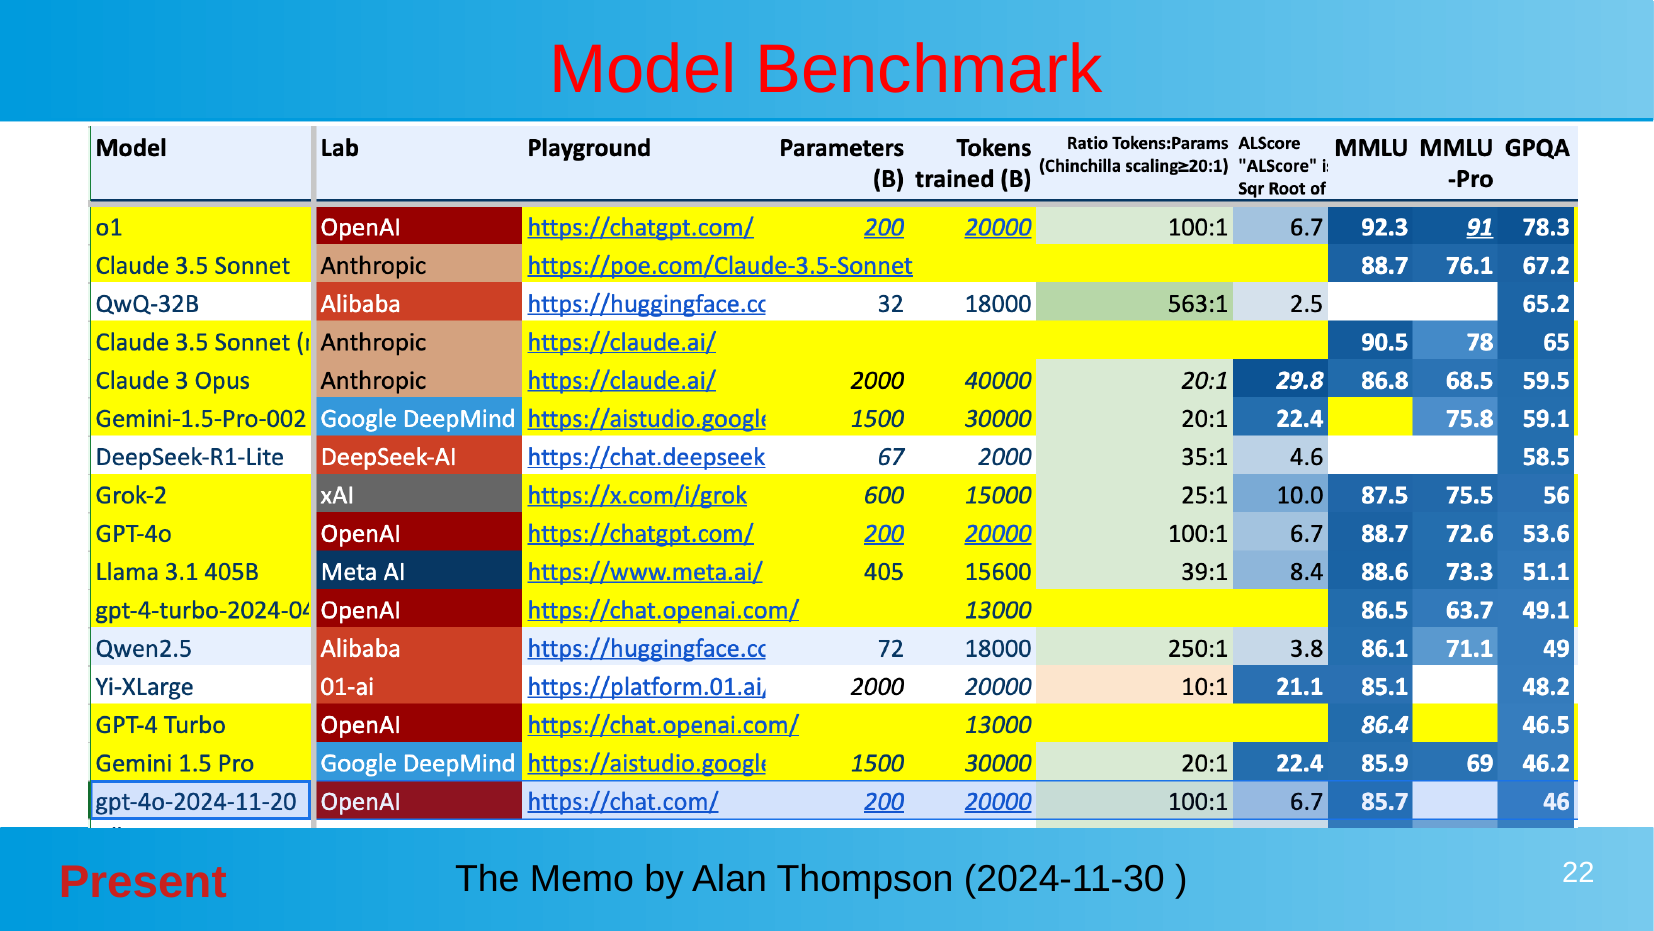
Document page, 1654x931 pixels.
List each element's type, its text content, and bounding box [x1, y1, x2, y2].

text_box The Memo by Alan Thompson (2024-11-30 ) [440, 850, 1203, 907]
title Model Benchmark [59, 29, 1595, 108]
picture [88, 126, 1578, 828]
